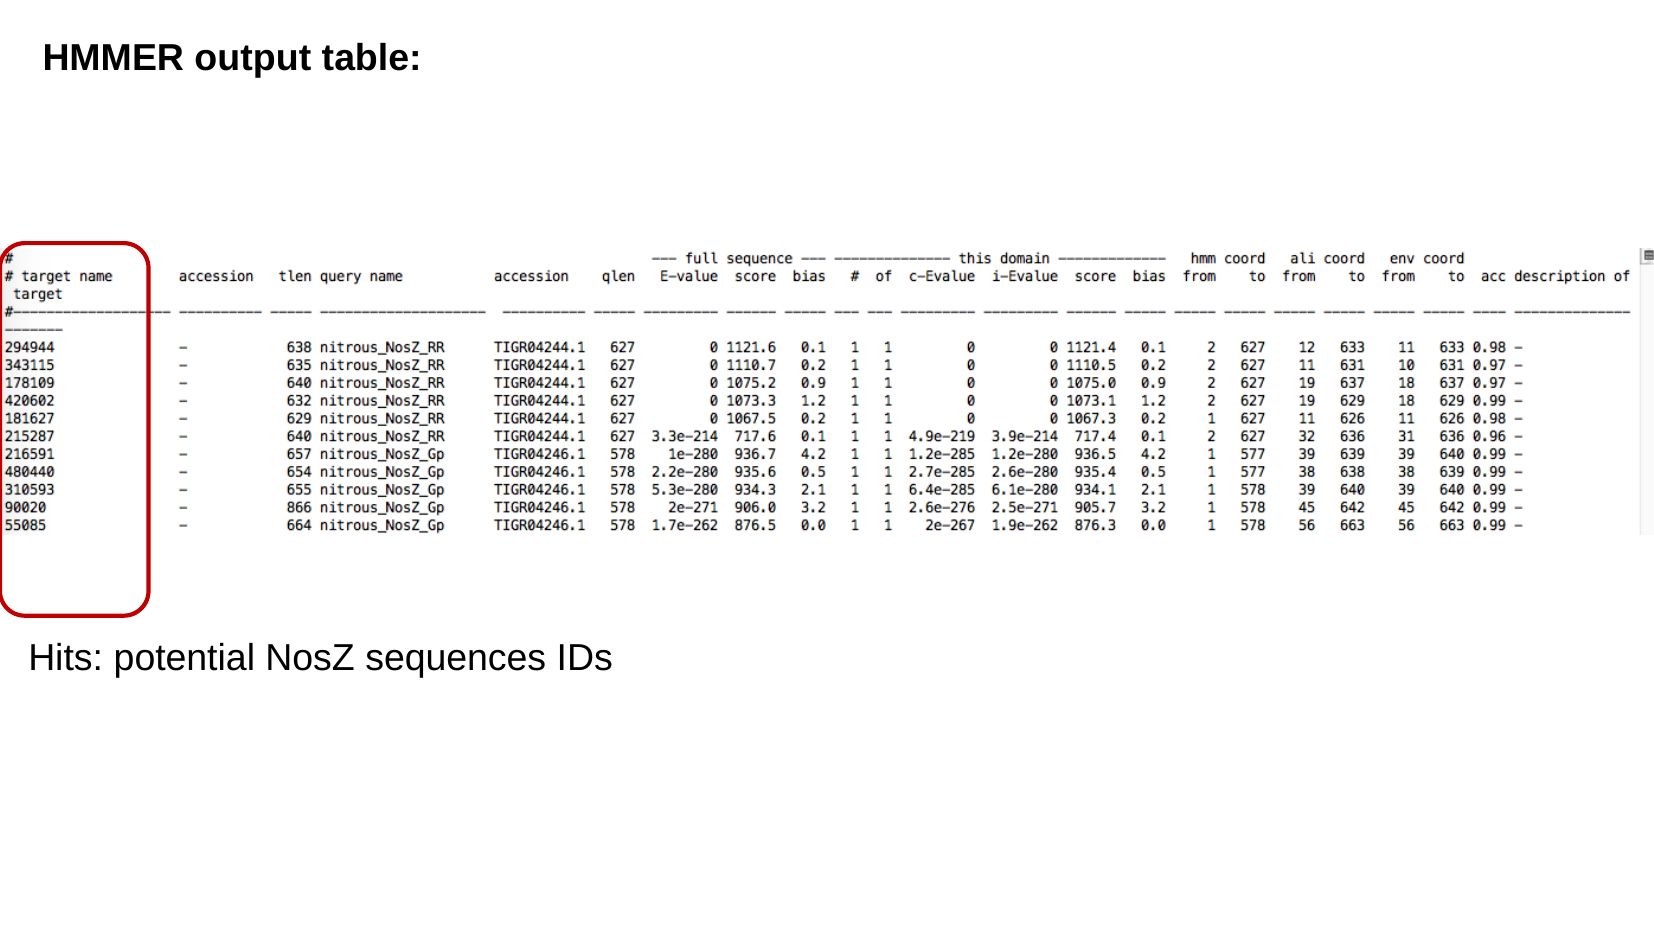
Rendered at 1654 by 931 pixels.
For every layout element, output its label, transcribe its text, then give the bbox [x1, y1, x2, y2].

picture [143, 248, 1654, 535]
text_box Hits: potential NosZ sequences IDs [13, 625, 752, 687]
text_box HMMER output table: [27, 25, 1416, 86]
picture [3, 248, 146, 535]
